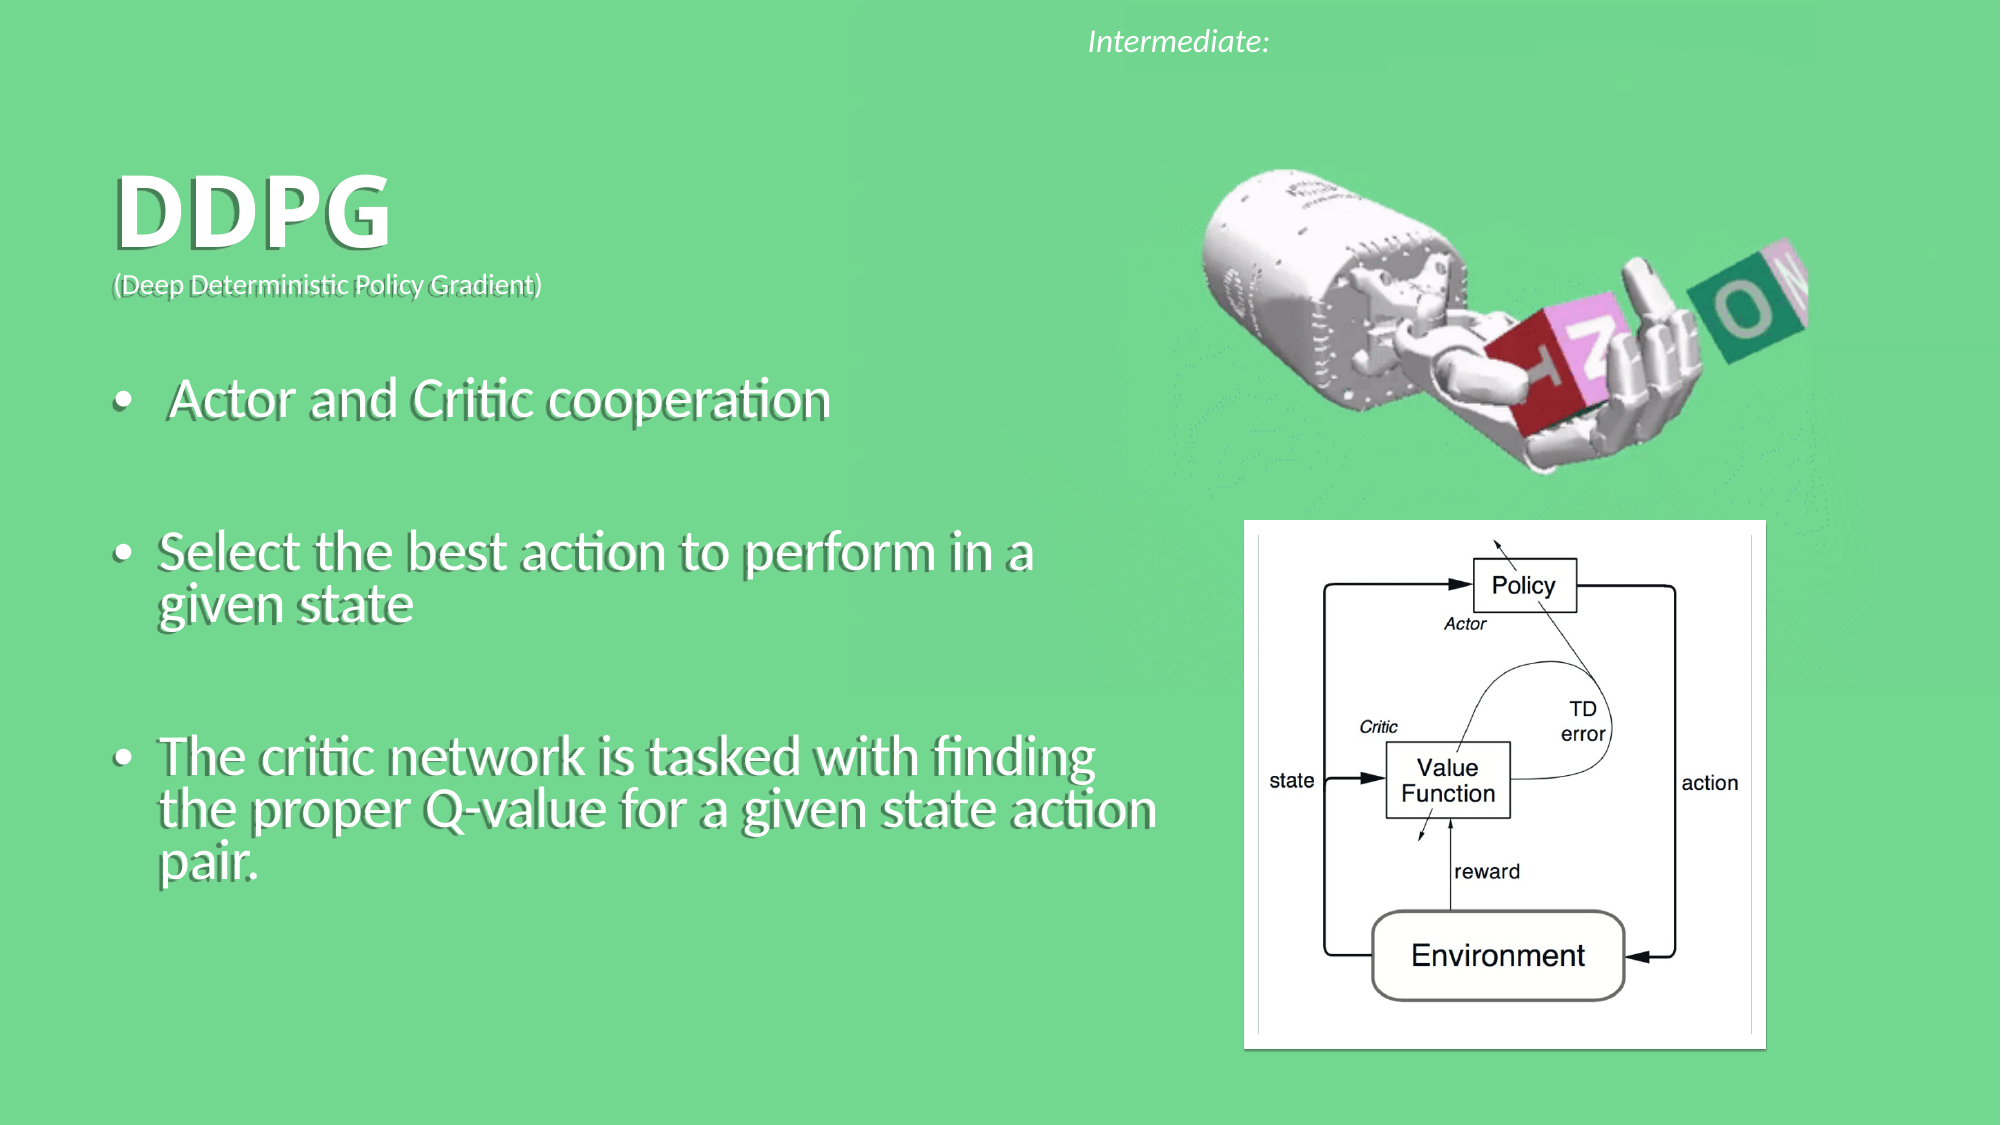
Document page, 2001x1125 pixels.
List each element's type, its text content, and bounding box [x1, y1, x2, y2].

text_box Actor and Critic cooperation Select the best action to perform in a given state The critic network is tasked with finding the proper Q-value for a given state action pair. [98, 368, 1177, 1011]
picture [850, 0, 2000, 690]
text_box (Deep Deterministic Policy Gradient) [98, 261, 1043, 349]
text_box DDPG [98, 142, 1105, 280]
picture [1258, 534, 1752, 1035]
text_box Intermediate: [1072, 21, 1975, 75]
